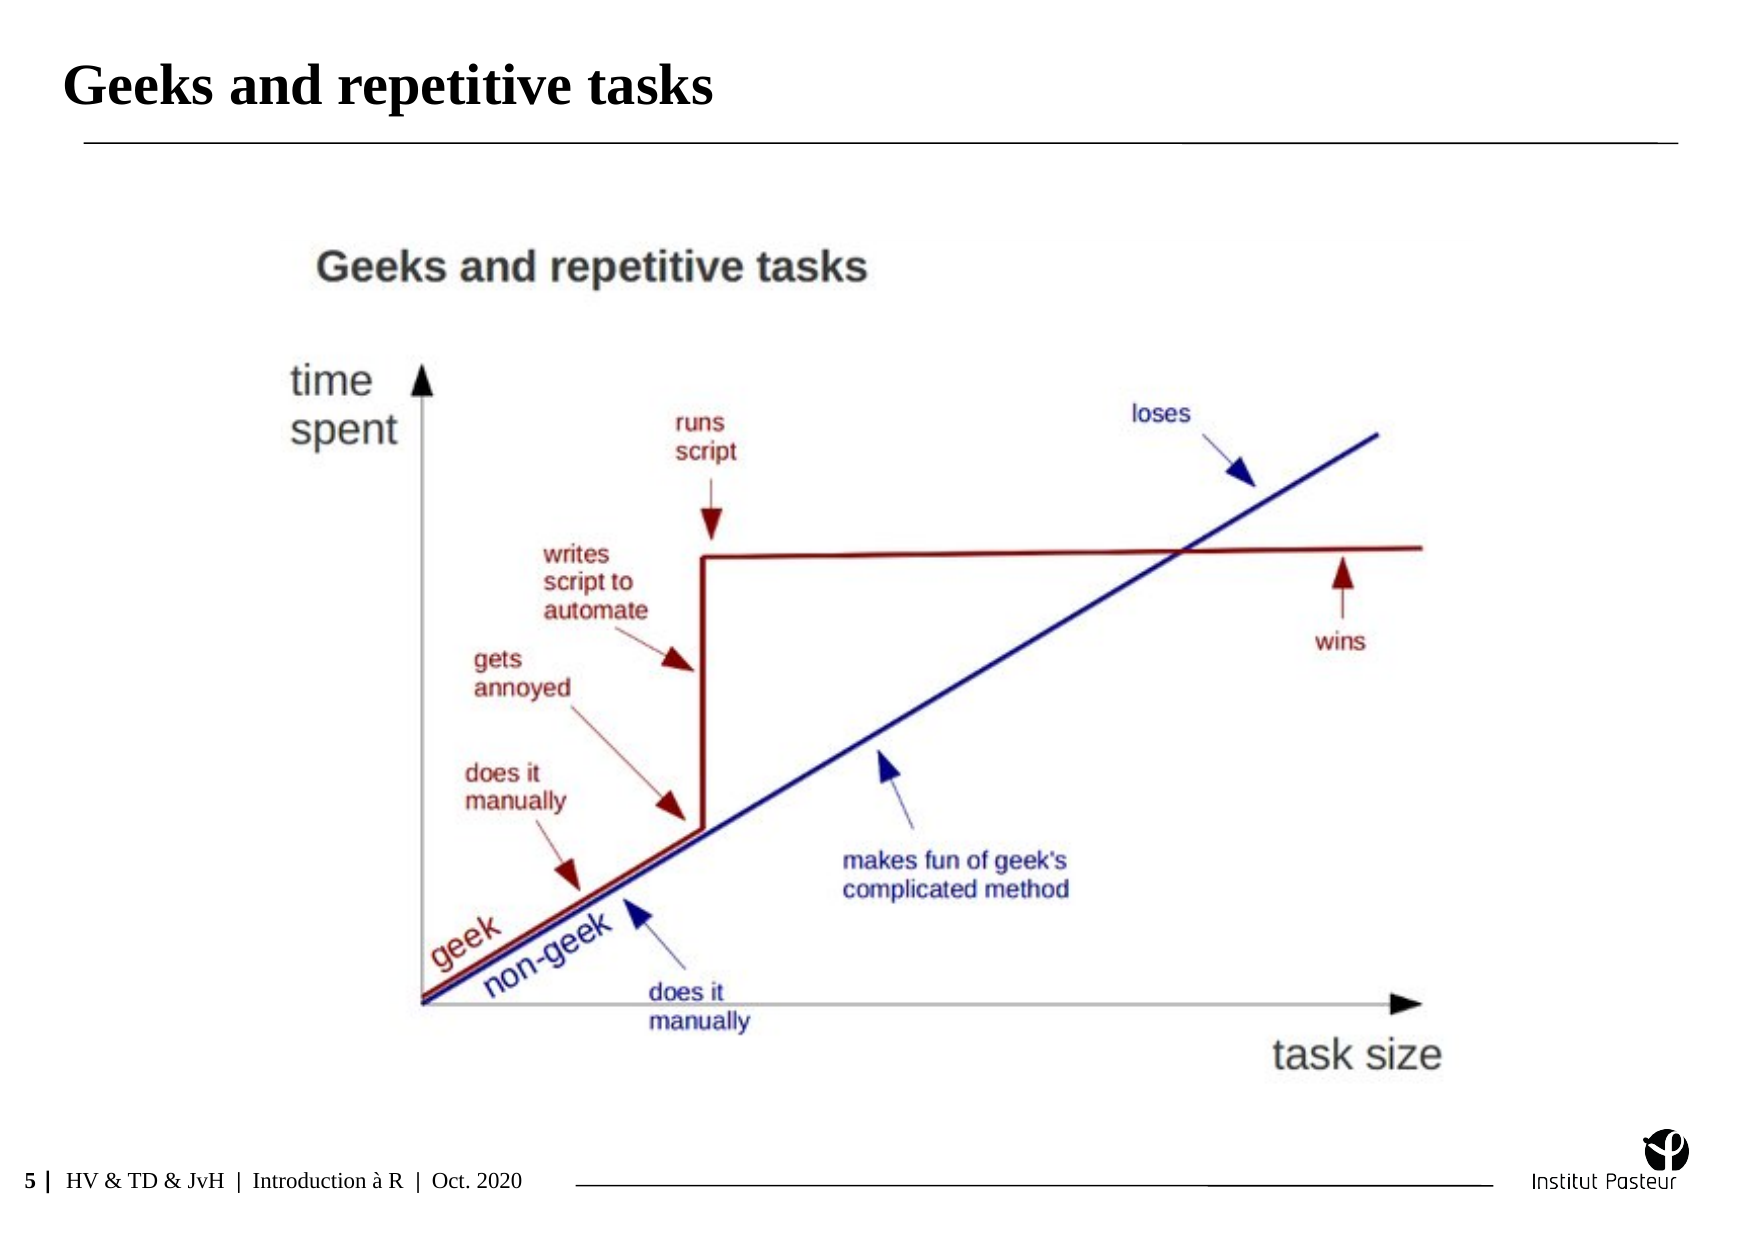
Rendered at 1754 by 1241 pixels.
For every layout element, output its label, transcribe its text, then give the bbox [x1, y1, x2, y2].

text_box Geeks and repetitive tasks [62, 2, 1692, 160]
picture [1533, 1129, 1689, 1189]
picture [280, 240, 1474, 1088]
